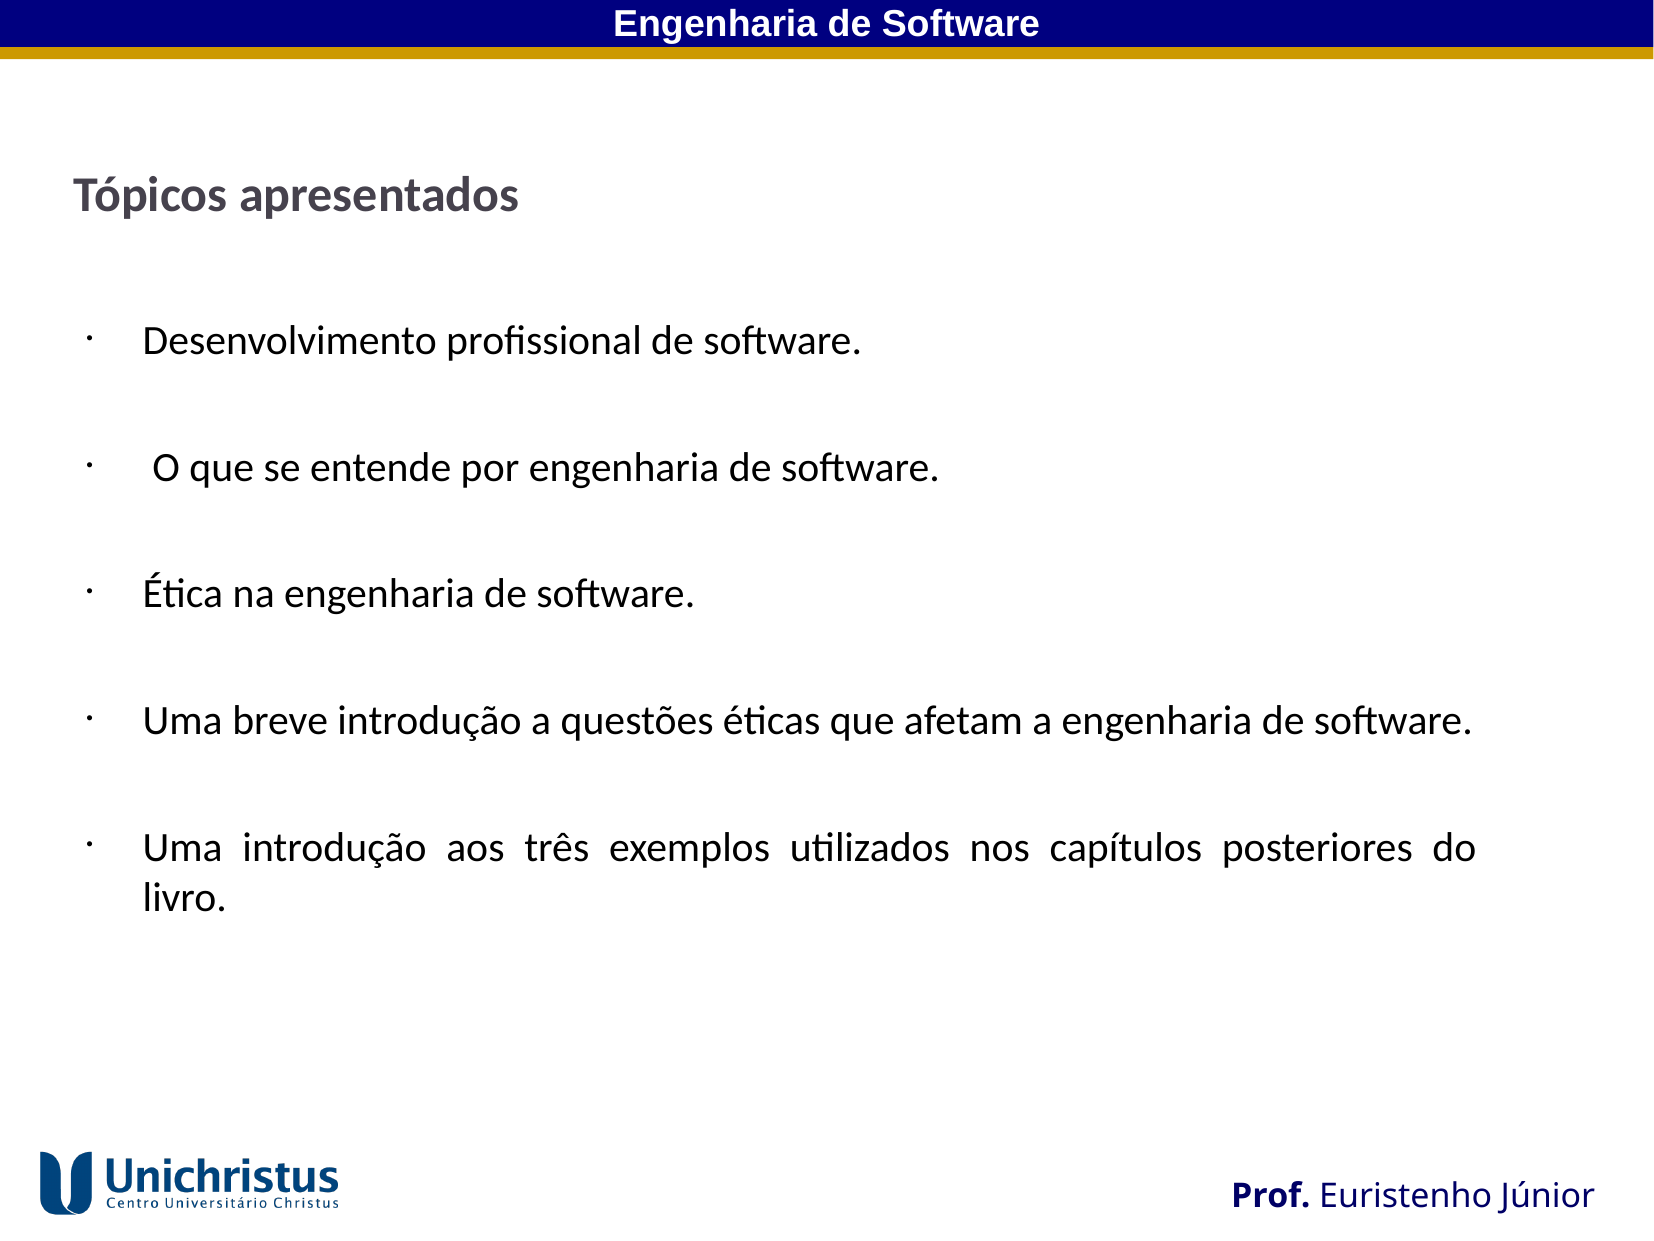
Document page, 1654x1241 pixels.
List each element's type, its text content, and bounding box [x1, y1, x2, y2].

text_box Prof. Euristenho Júnior [1216, 1163, 1654, 1224]
picture [35, 1148, 343, 1217]
text_box Desenvolvimento profissional de software. O que se entende por engenharia de software. Ética na engenharia de software. Uma breve introdução a questões éticas que afetam a engenharia de software. Uma introdução aos três exemplos utilizados nos capítulos posteriores do livro. [71, 305, 1492, 1111]
text_box [0, 47, 1654, 60]
title Tópicos apresentados [59, 153, 1003, 286]
text_box Engenharia de Software [0, 0, 1654, 47]
